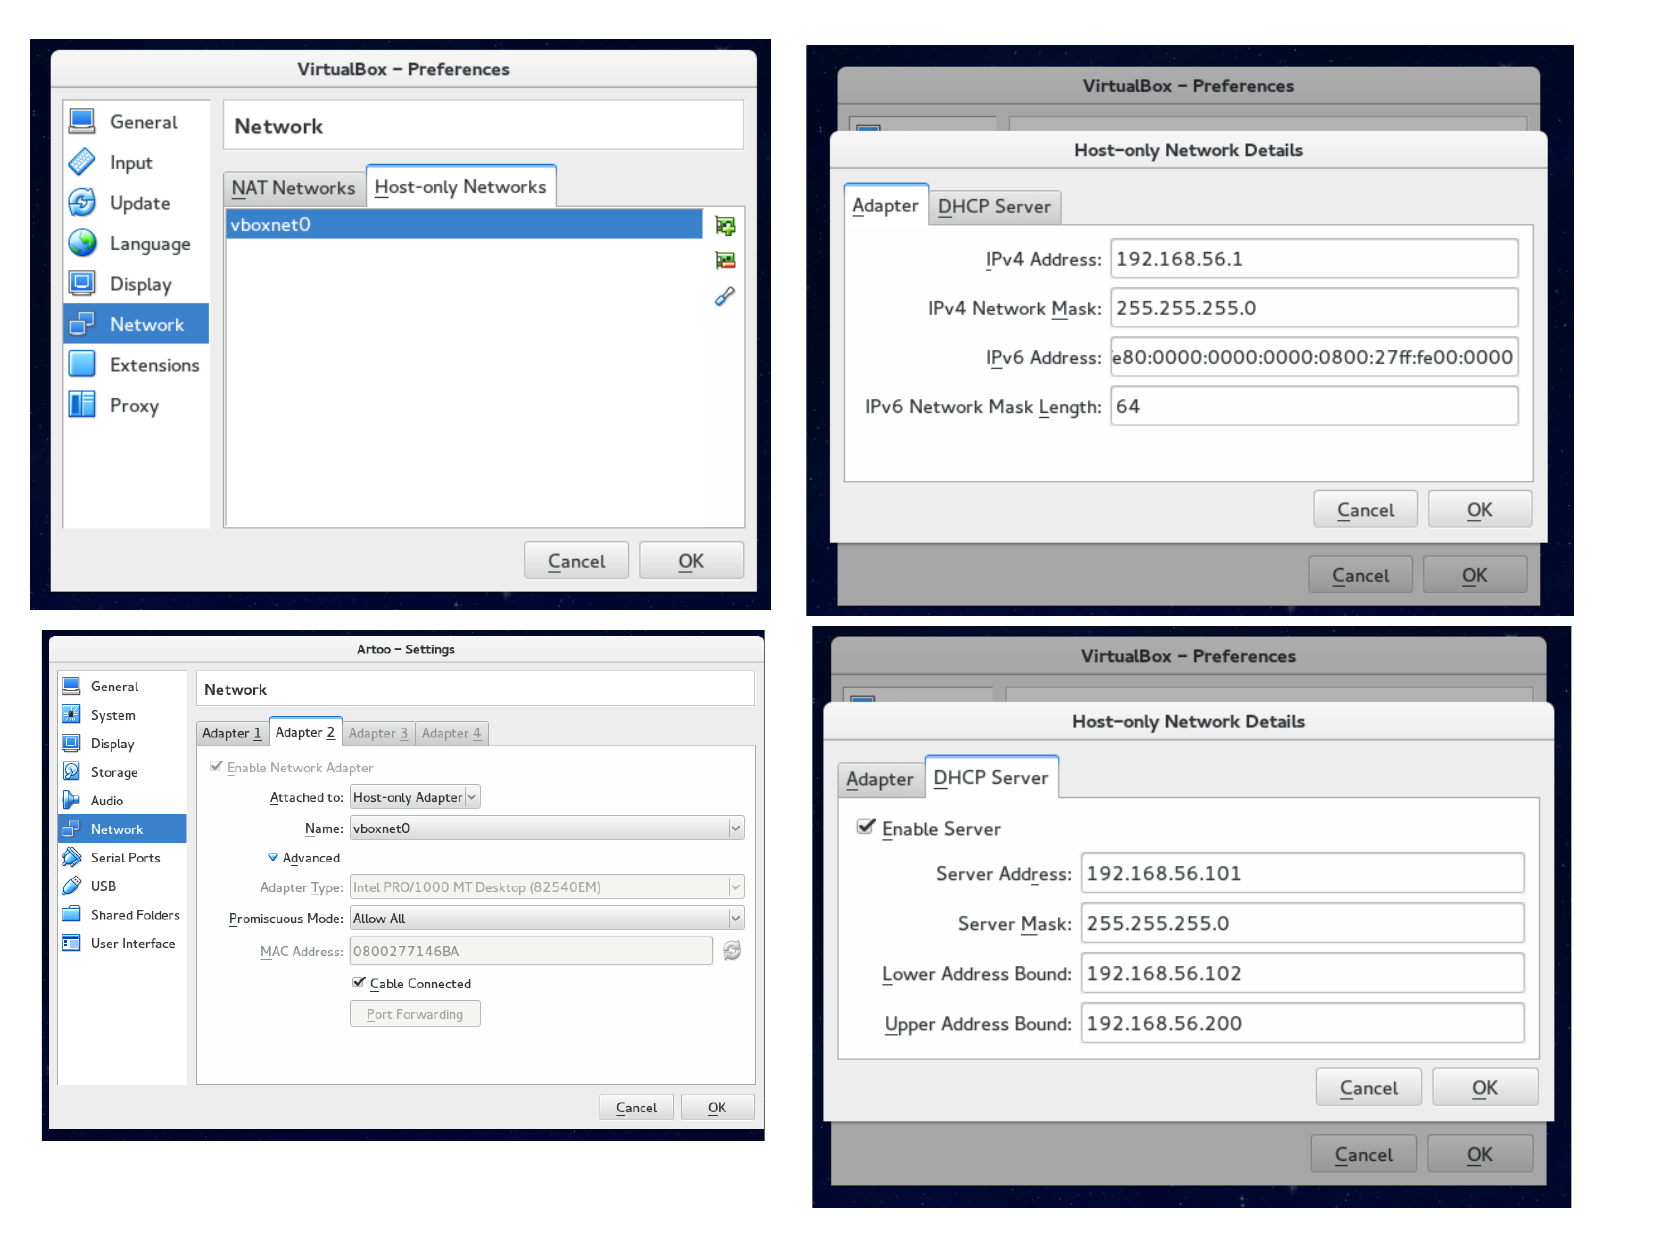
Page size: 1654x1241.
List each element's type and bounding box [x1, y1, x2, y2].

picture [806, 45, 1574, 616]
picture [812, 626, 1572, 1208]
picture [30, 39, 771, 610]
picture [41, 630, 765, 1141]
